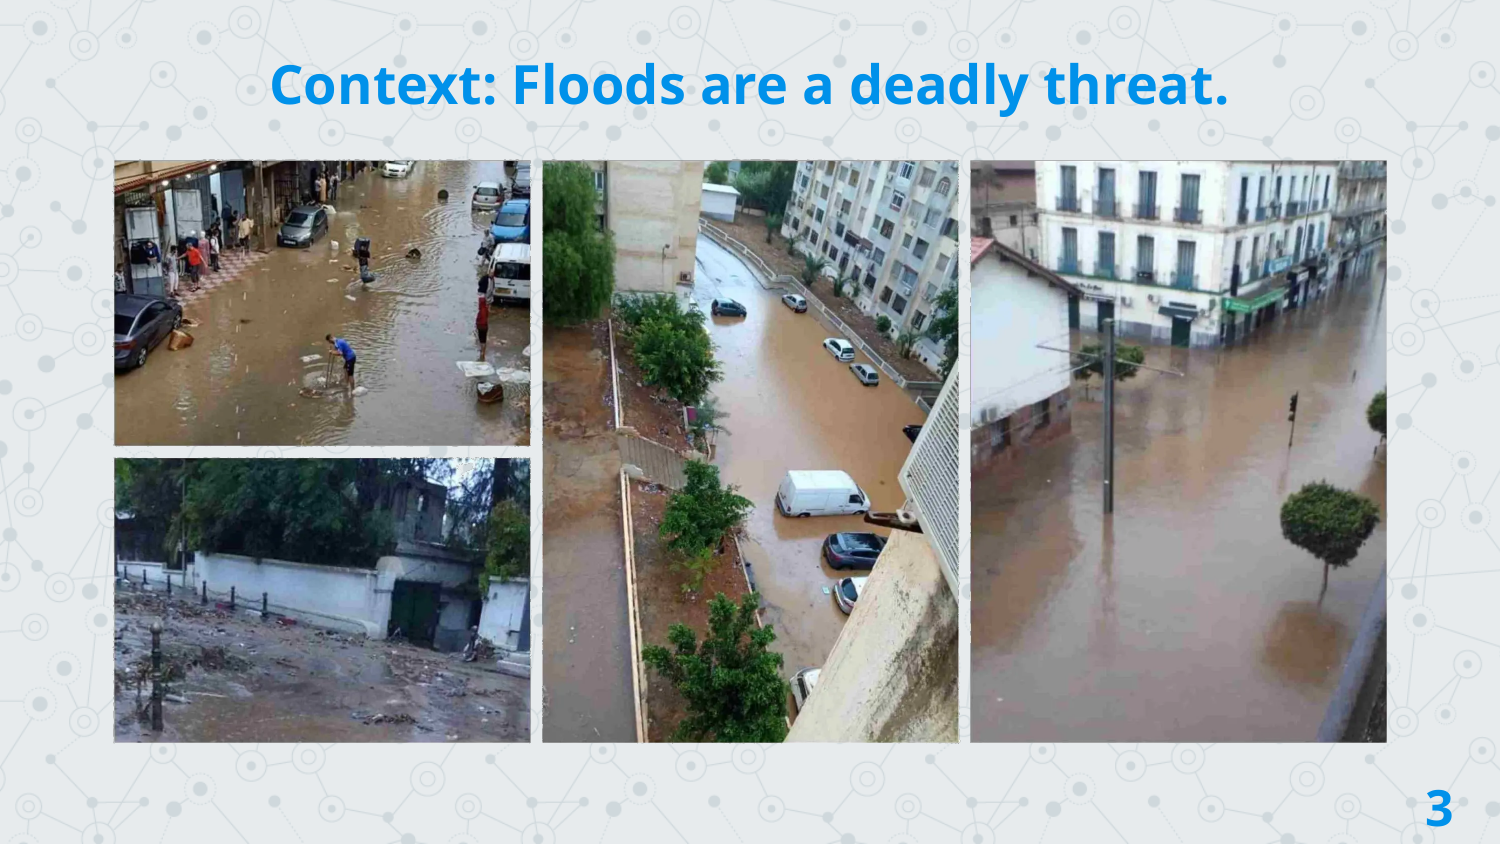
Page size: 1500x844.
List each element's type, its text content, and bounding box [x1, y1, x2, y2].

picture [112, 158, 1388, 744]
text_box <number> [1378, 760, 1469, 826]
text_box Context: Floods are a deadly threat. [128, 15, 1371, 131]
